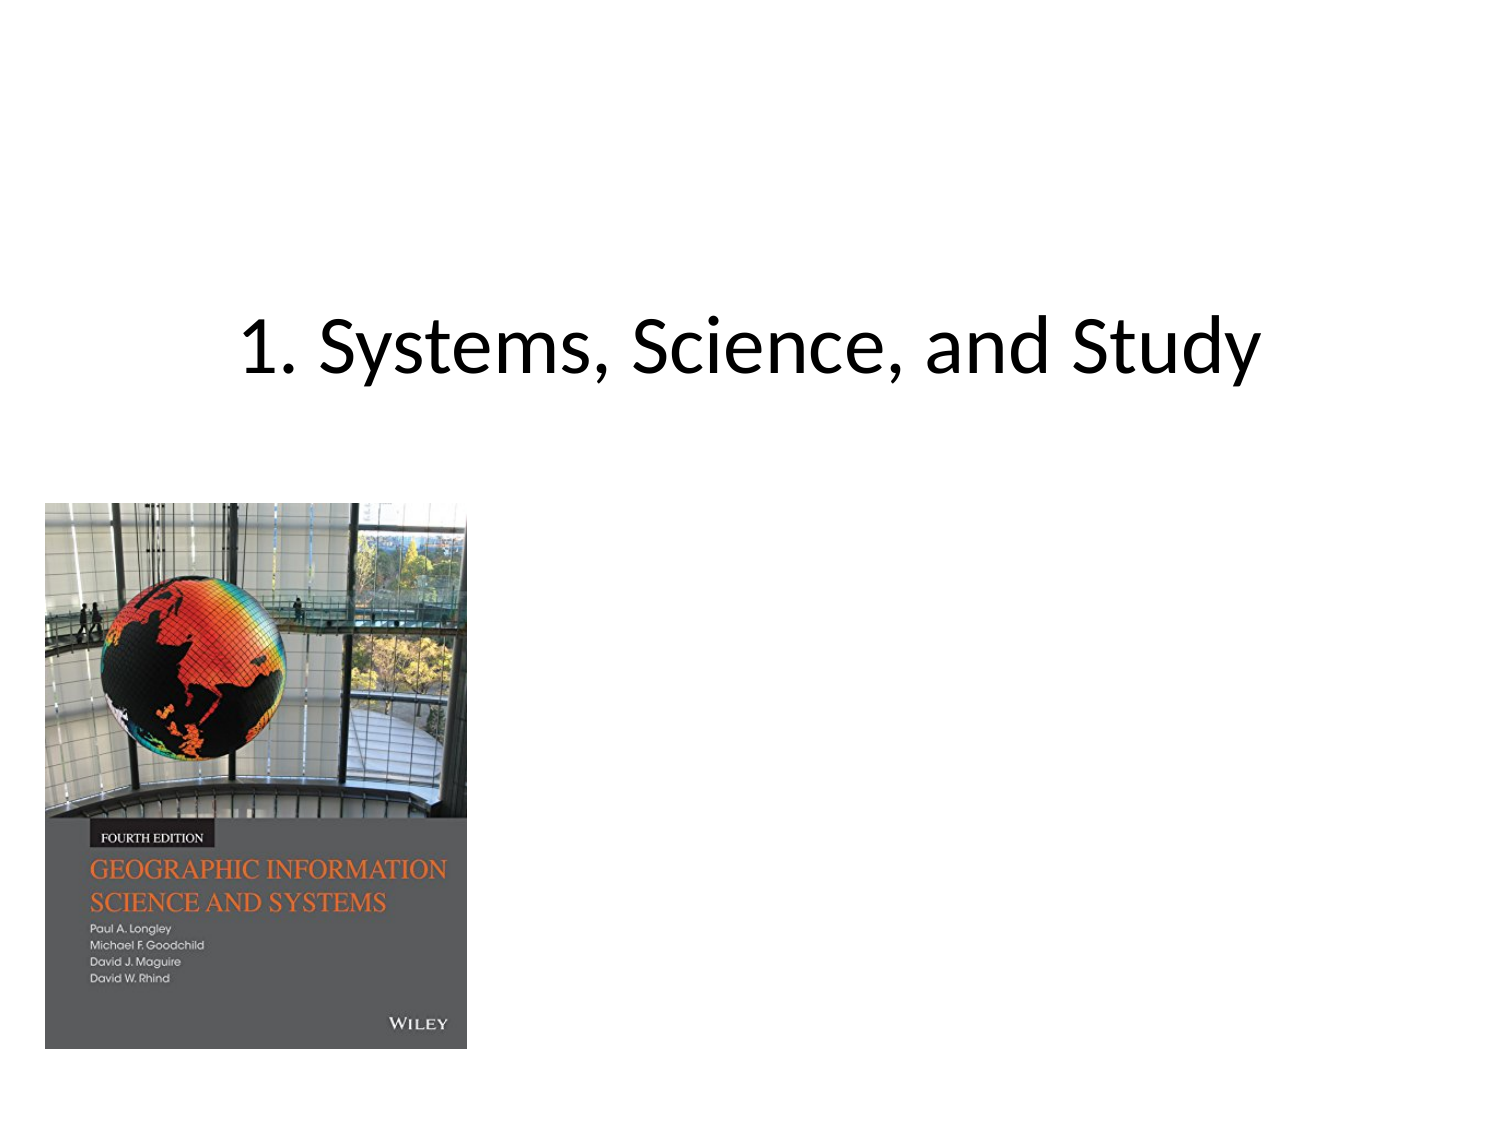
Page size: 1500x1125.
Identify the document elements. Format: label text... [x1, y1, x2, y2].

title 1. Systems, Science, and Study [112, 231, 1388, 473]
picture [45, 503, 467, 1049]
